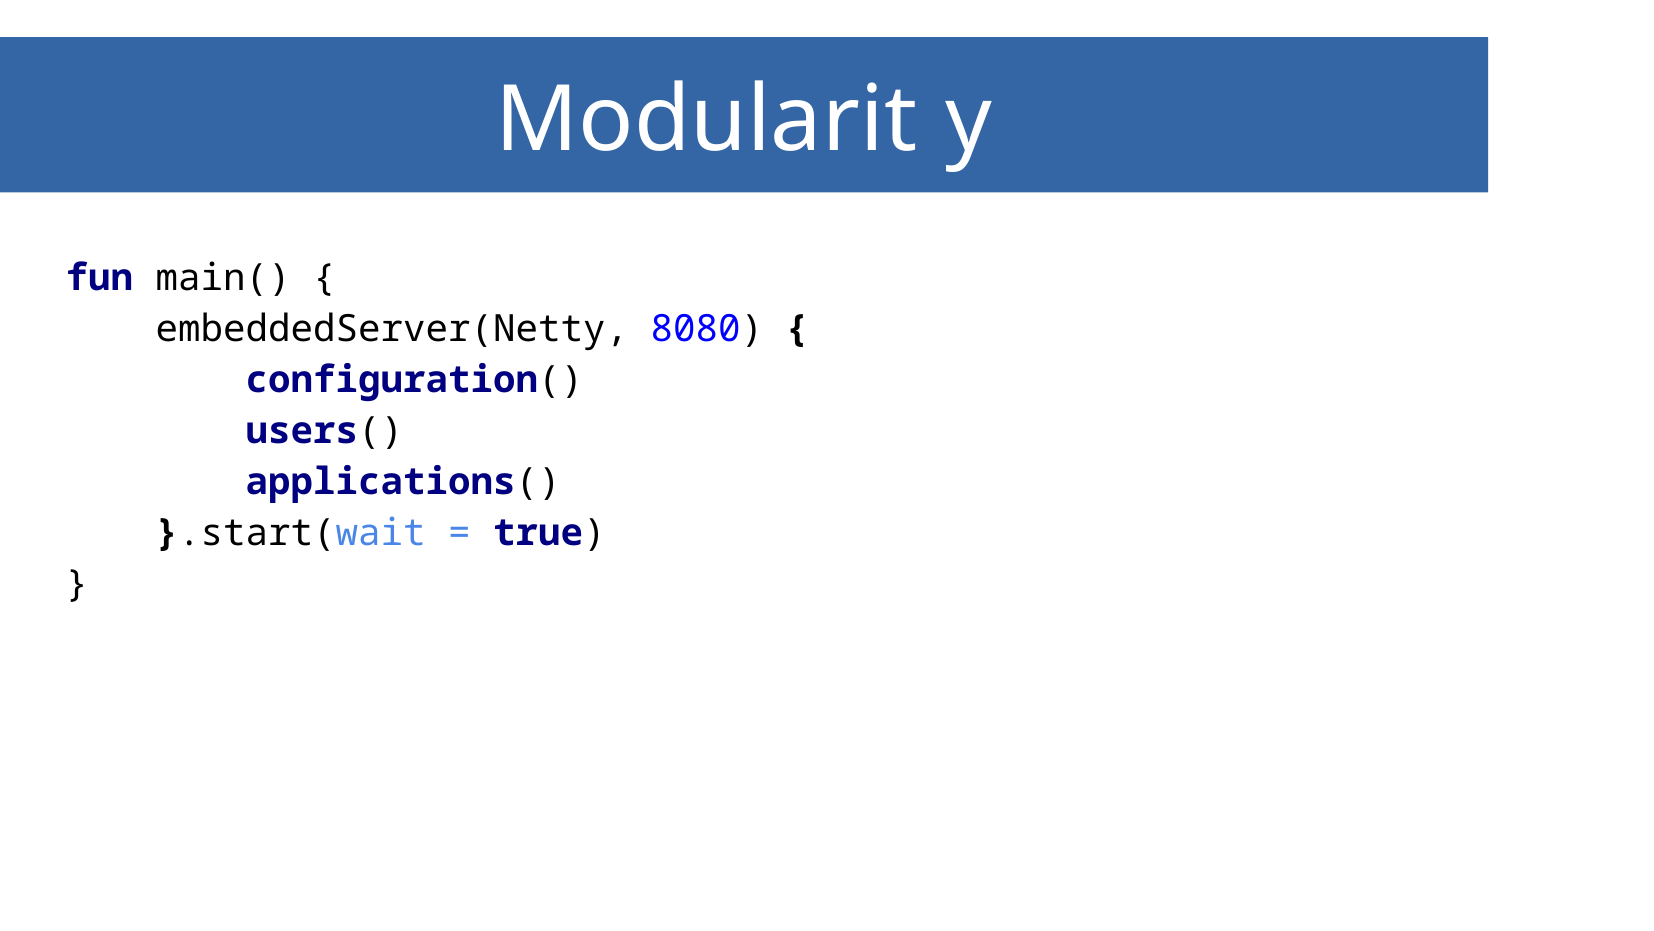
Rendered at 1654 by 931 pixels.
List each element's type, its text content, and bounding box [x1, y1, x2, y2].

title Modularit y [0, 37, 1489, 193]
text_box fun main() { embeddedServer(Netty, 8080) { configuration() users() applications() }.start(wait = true) } [50, 242, 824, 573]
